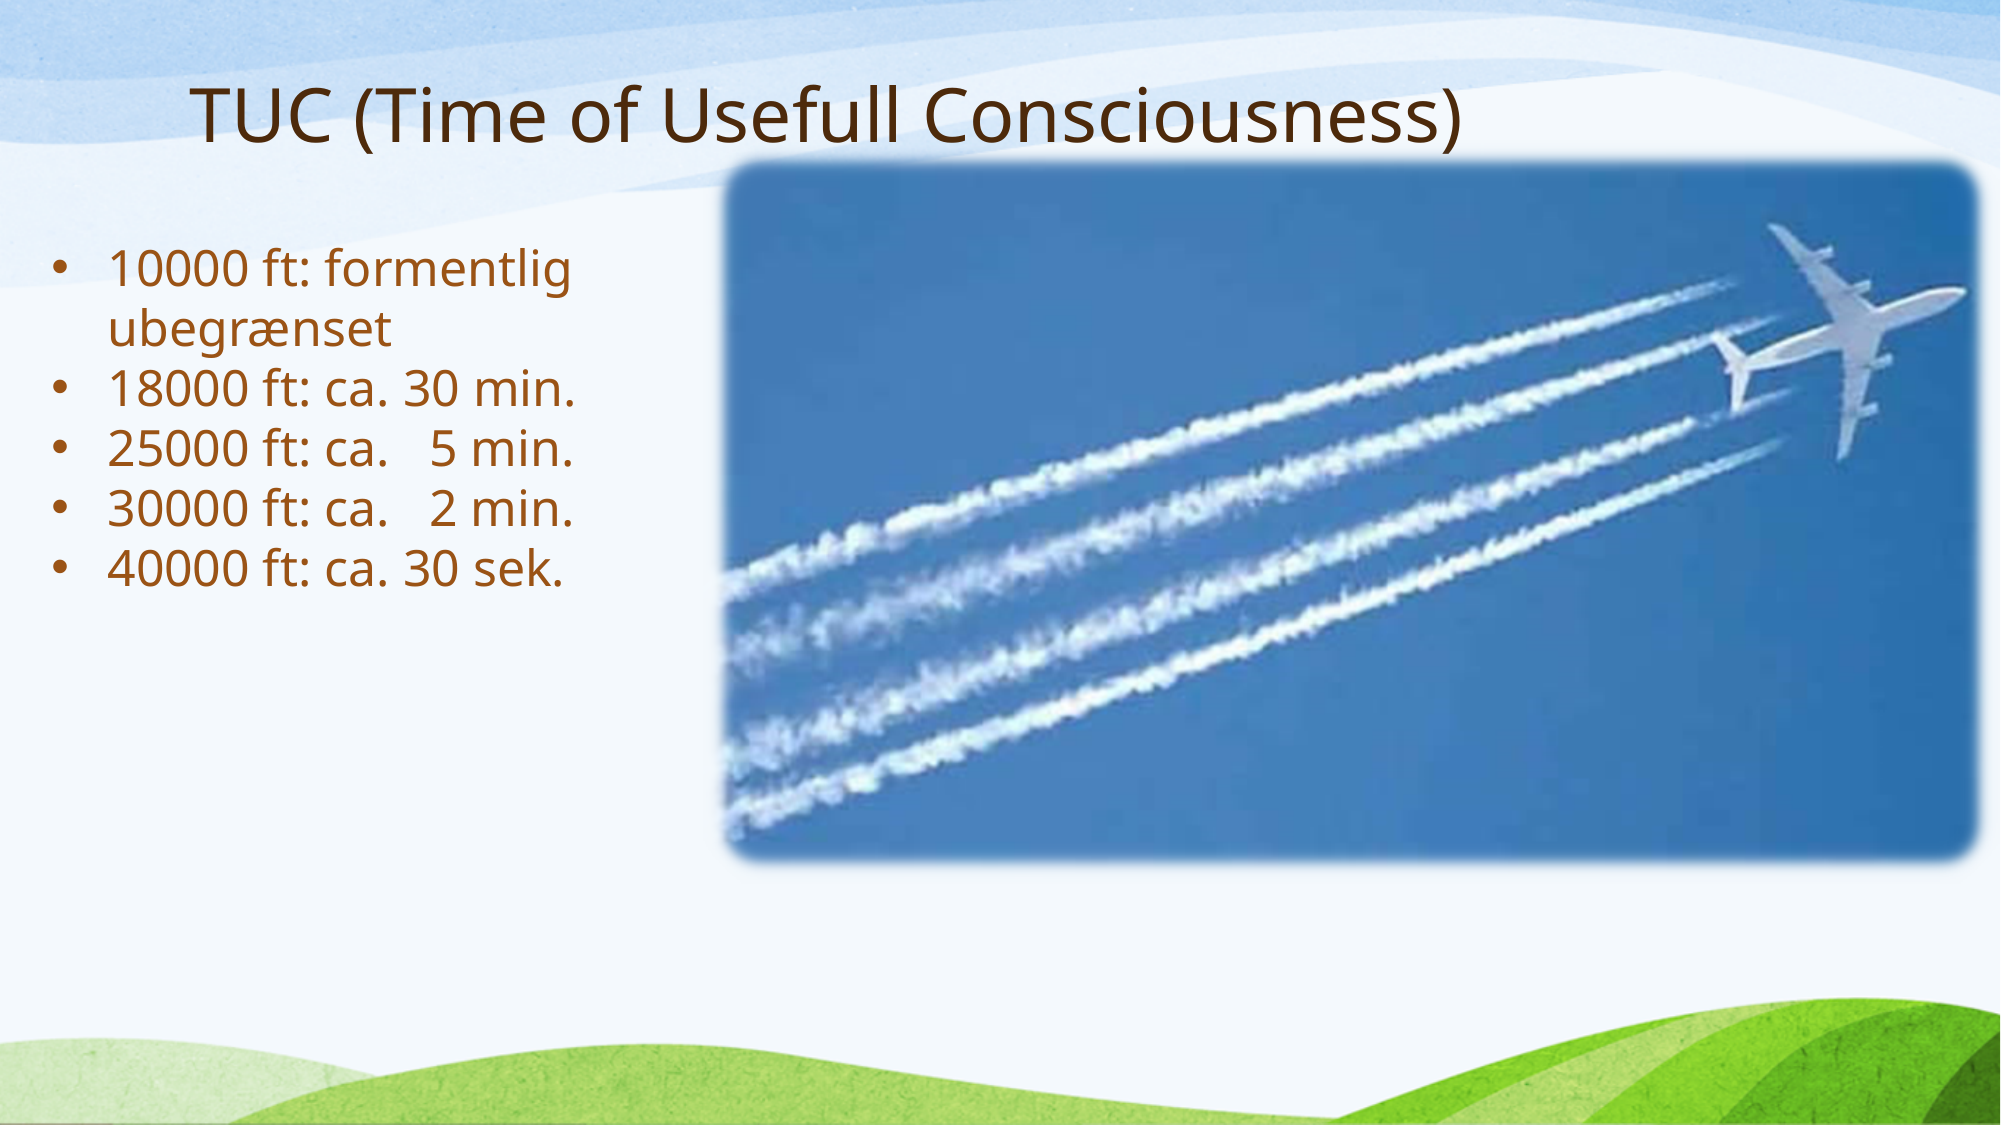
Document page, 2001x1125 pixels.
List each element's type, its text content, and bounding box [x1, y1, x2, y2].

text_box 10000 ft: formentlig ubegrænset 18000 ft: ca. 30 min. 25000 ft: ca. 5 min. 30000 ft: ca. 2 min. 40000 ft: ca. 30 sek. [36, 229, 703, 665]
title TUC (Time of Usefull Consciousness) [174, 50, 1825, 167]
picture [0, 0, 2001, 1125]
